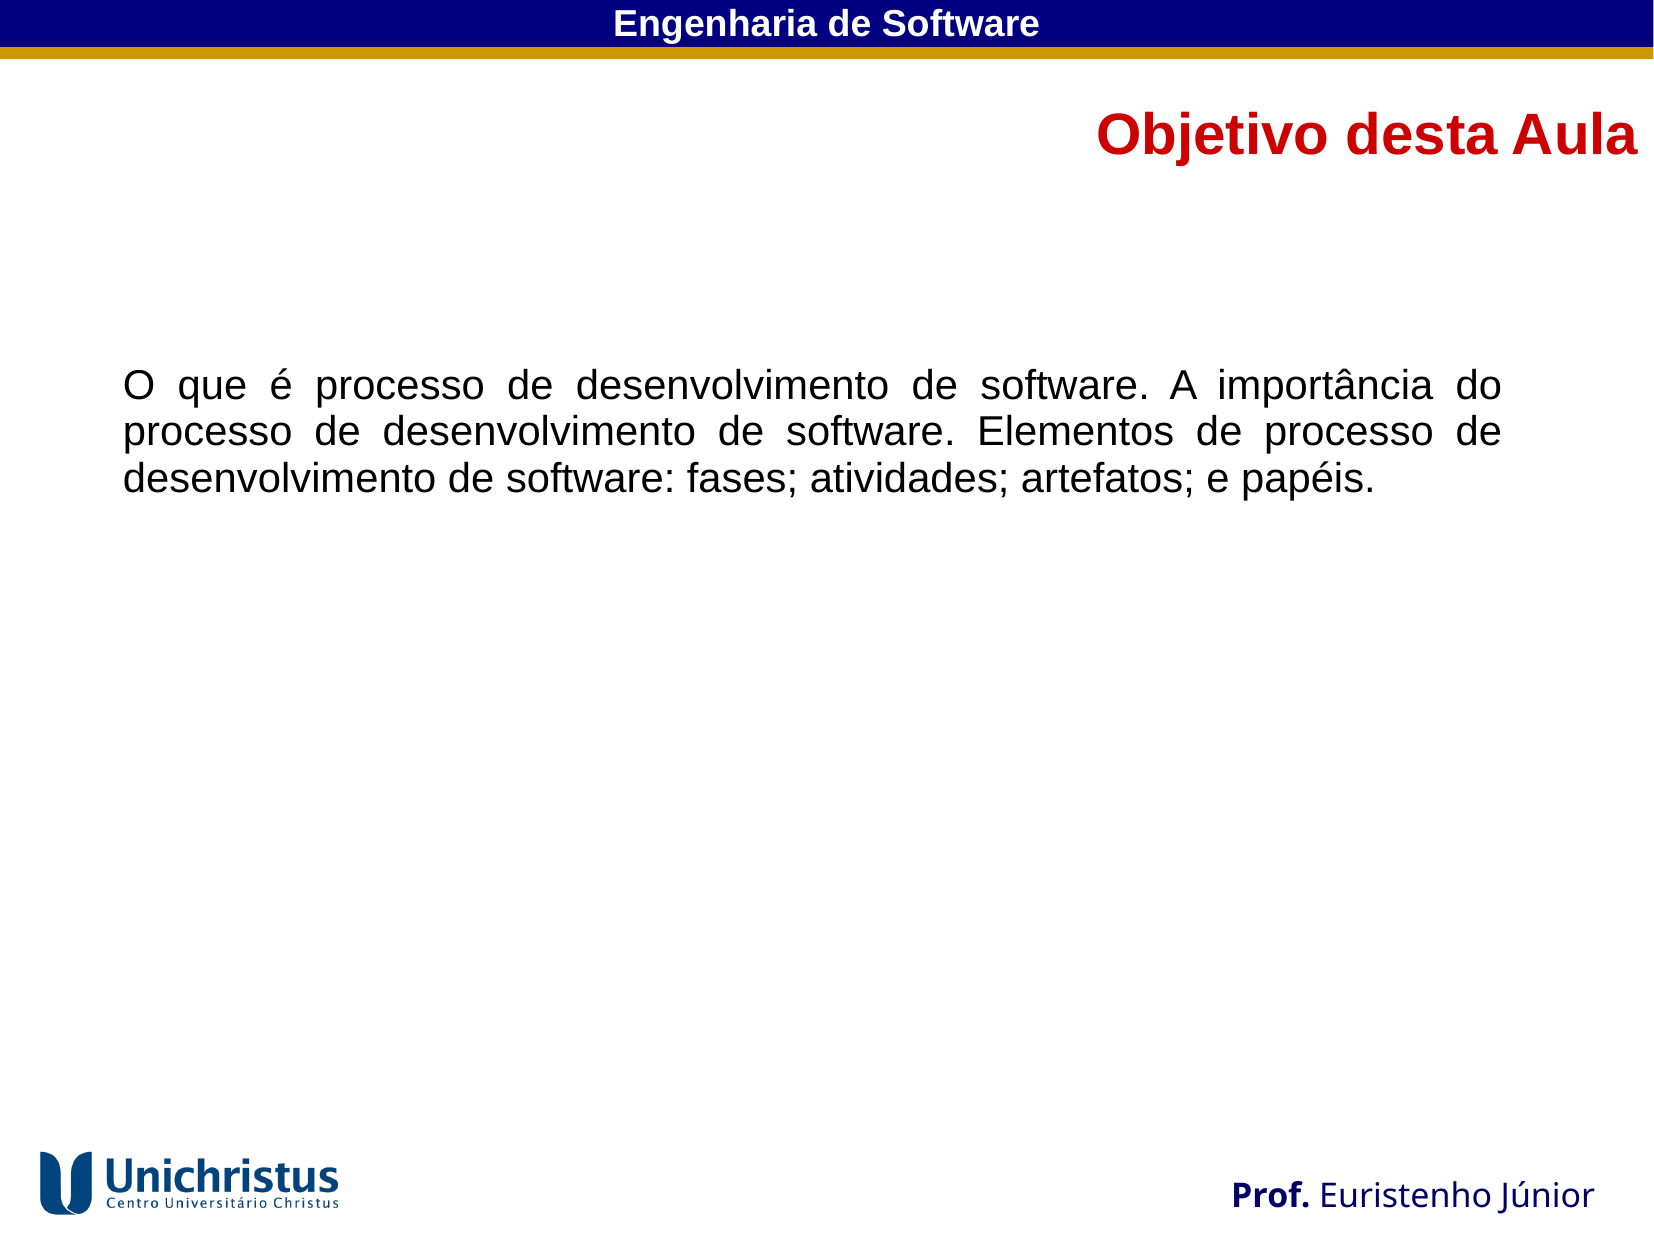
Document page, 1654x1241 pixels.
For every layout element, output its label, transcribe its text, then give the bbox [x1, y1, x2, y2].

text_box O que é processo de desenvolvimento de software. A importância do processo de desenvolvimento de software. Elementos de processo de desenvolvimento de software: fases; atividades; artefatos; e papéis. [108, 354, 1518, 509]
text_box [0, 47, 1654, 60]
text_box Engenharia de Software [0, 0, 1654, 47]
text_box Objetivo desta Aula [1081, 94, 1654, 175]
text_box Prof. Euristenho Júnior [1216, 1163, 1654, 1224]
picture [35, 1148, 343, 1217]
